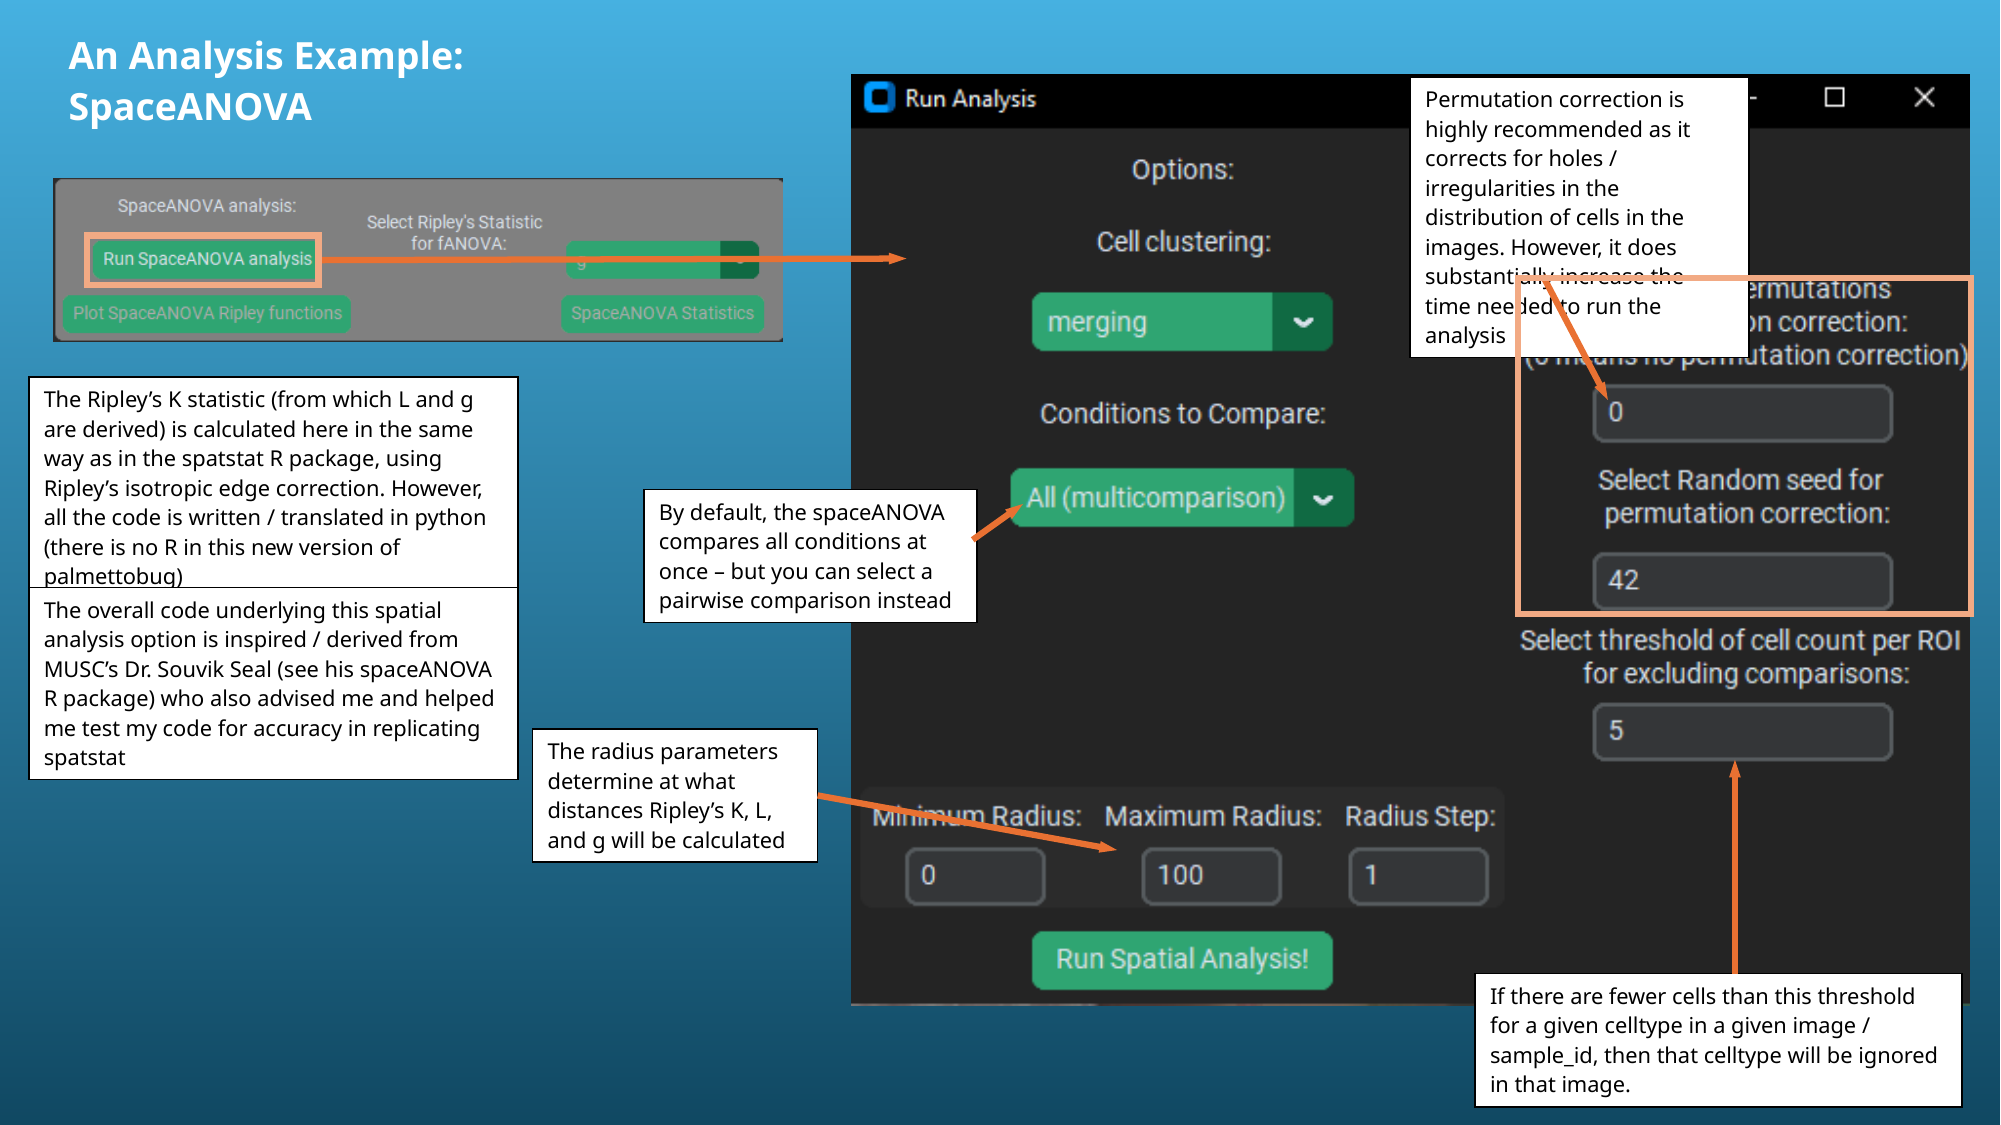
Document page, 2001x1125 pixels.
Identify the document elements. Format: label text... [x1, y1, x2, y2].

text_box An Analysis Example: SpaceANOVA [53, 21, 539, 128]
picture [53, 178, 783, 342]
picture [90, 239, 315, 282]
text_box The overall code underlying this spatial analysis option is inspired / derived from MUSC’s Dr. Souvik Seal (see his spaceANOVA R package) who also advised me and helped me test my code for accuracy in replicating spatstat [28, 587, 518, 738]
text_box The Ripley’s K statistic (from which L and g are derived) is calculated here in the same way as in the spatstat R package, using Ripley’s isotropic edge correction. However, all the code is written / translated in python (there is no R in this new version of palmettobug) [28, 376, 518, 554]
text_box The radius parameters determine at what distances Ripley’s K, L, and g will be calculated [532, 728, 818, 852]
picture [851, 74, 1970, 1006]
text_box By default, the spaceANOVA compares all conditions at once – but you can select a pairwise comparison instead [643, 489, 978, 613]
text_box Permutation correction is highly recommended as it corrects for holes / irregularities in the distribution of cells in the images. However, it does substantially increase the time needed to run the analysis [1410, 76, 1749, 281]
text_box If there are fewer cells than this threshold for a given celltype in a given image / sample_id, then that celltype will be ignored in that image. [1474, 973, 1963, 1070]
picture [1521, 281, 1968, 611]
